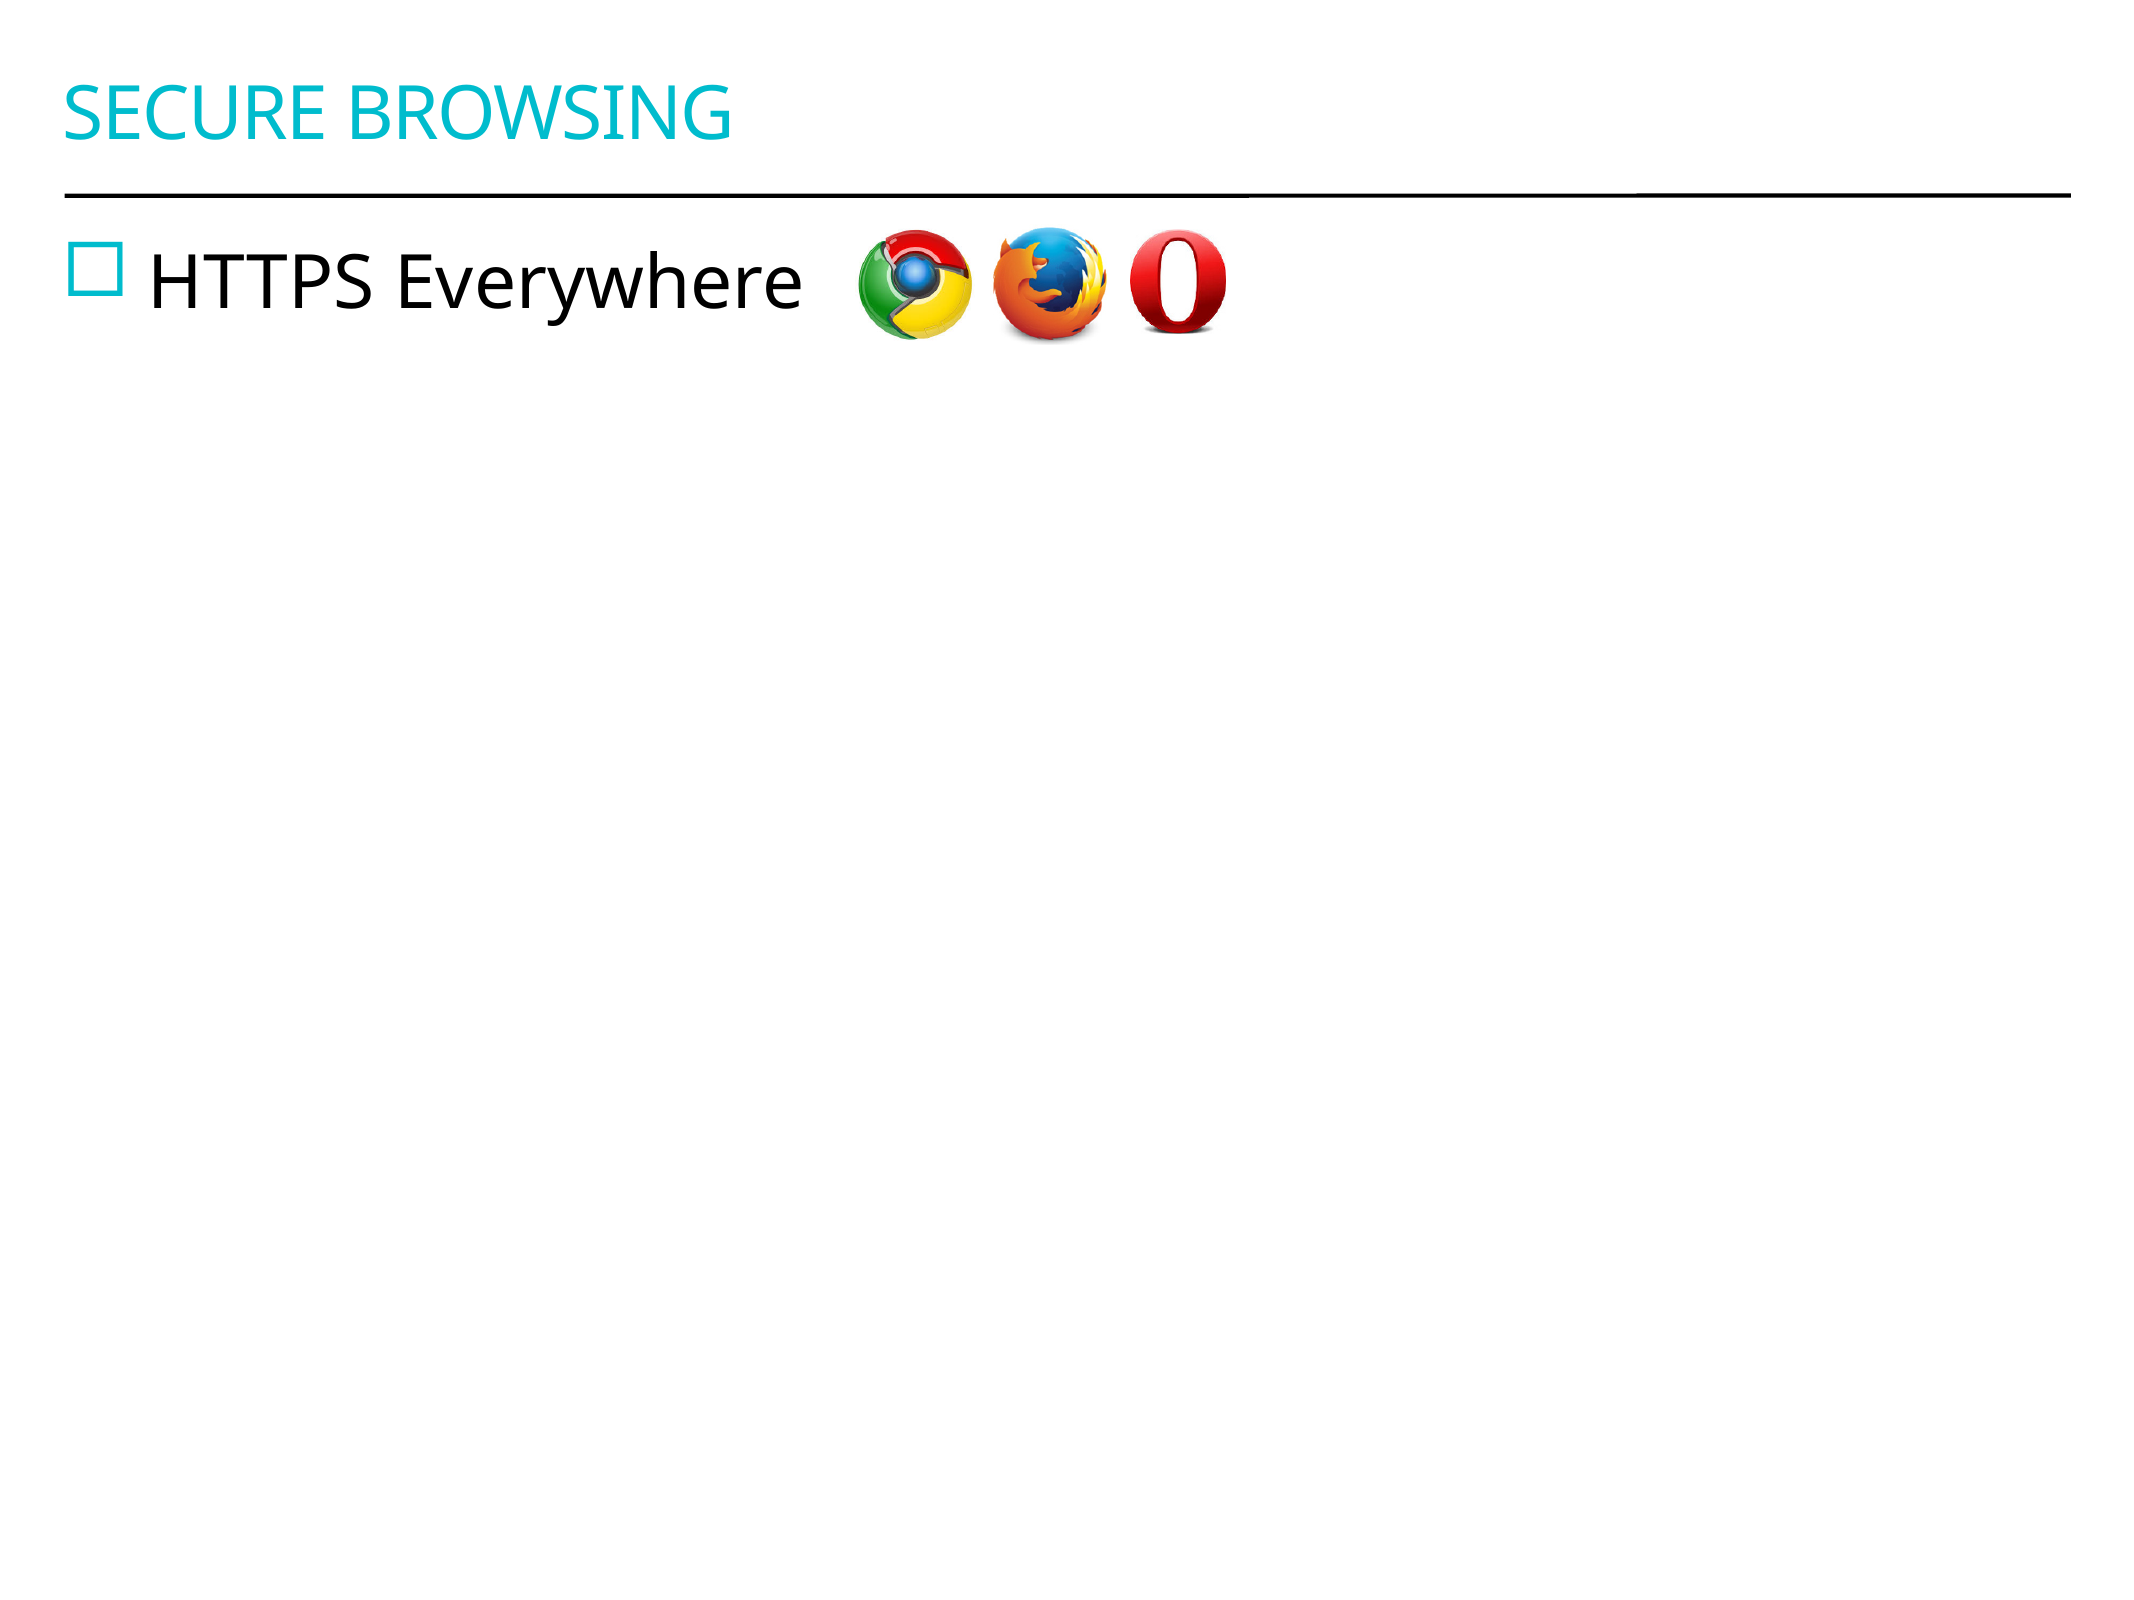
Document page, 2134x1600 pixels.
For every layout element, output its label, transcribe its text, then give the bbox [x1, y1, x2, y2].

text_box HTTPS Everywhere [62, 233, 2071, 1486]
text_box Secure browsing [62, 49, 2071, 169]
picture [1126, 221, 1230, 342]
picture [855, 224, 975, 345]
picture [990, 224, 1110, 345]
